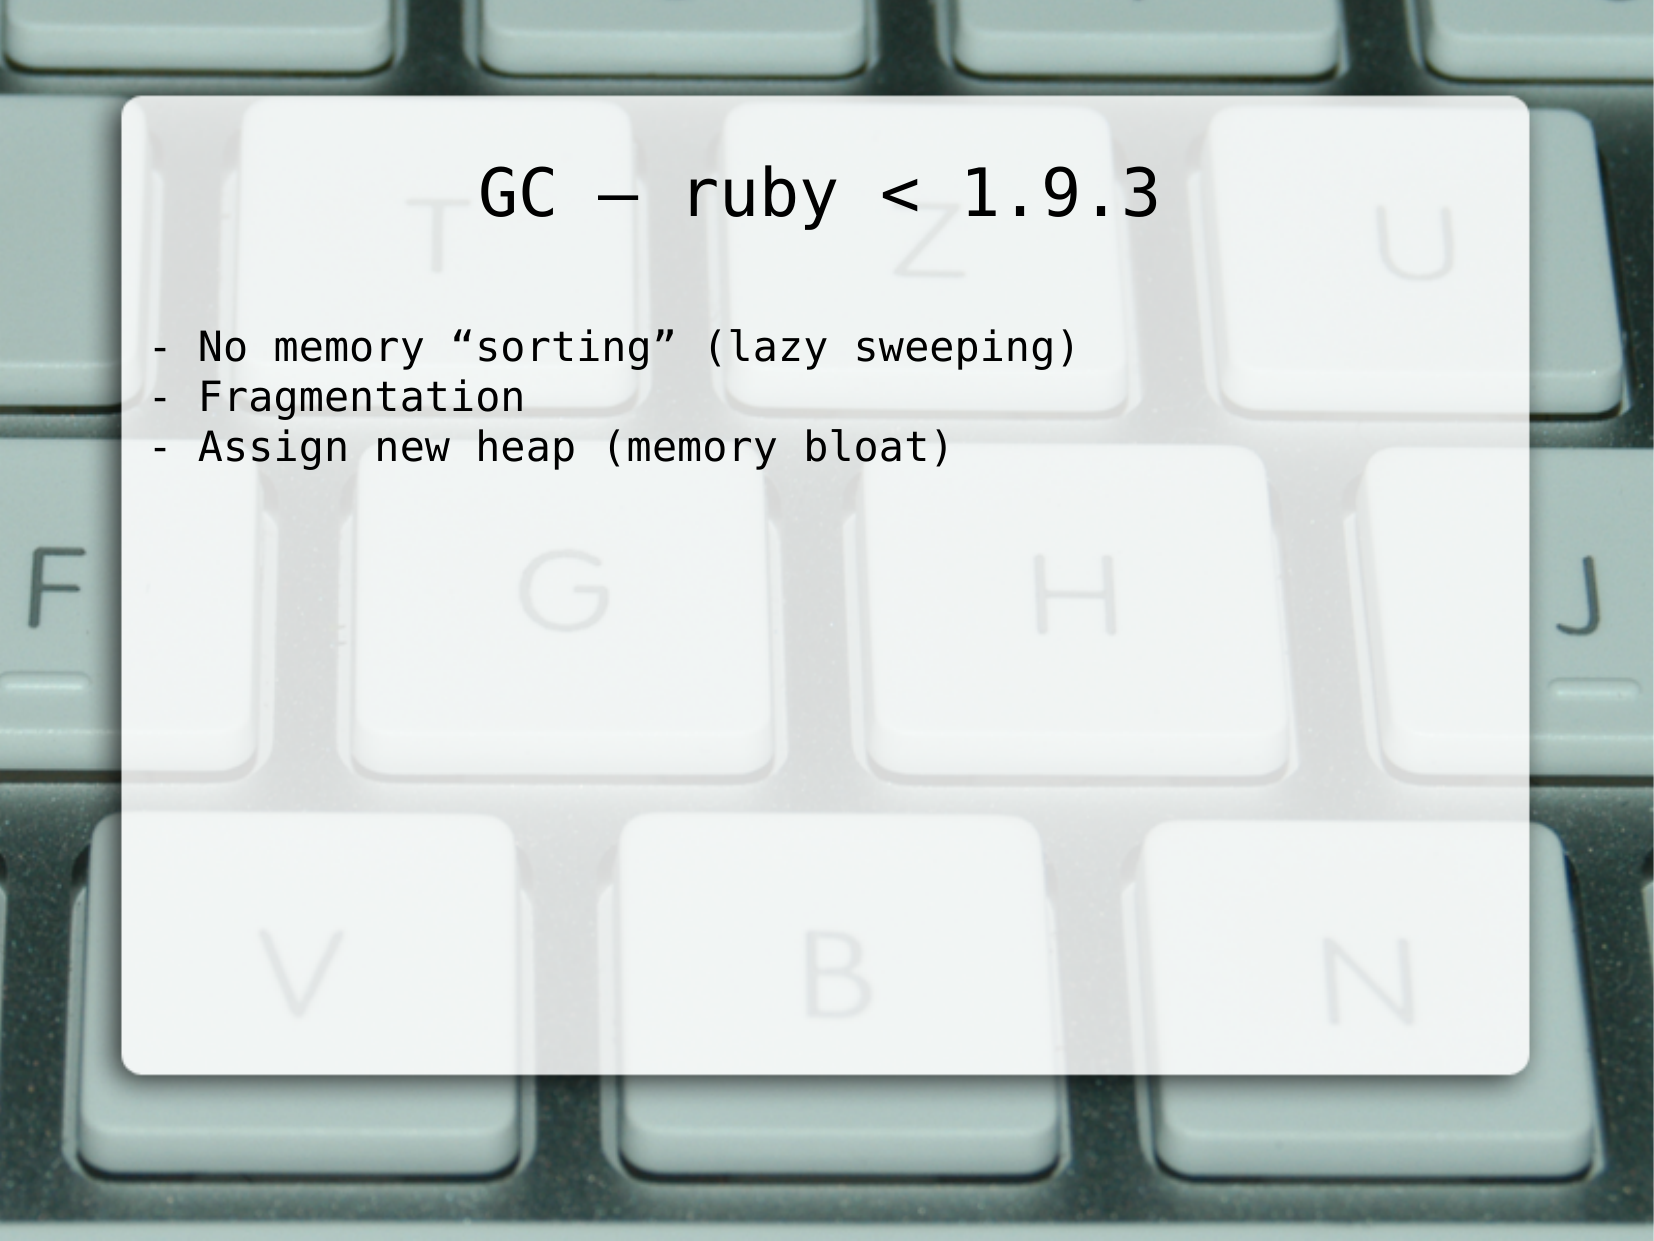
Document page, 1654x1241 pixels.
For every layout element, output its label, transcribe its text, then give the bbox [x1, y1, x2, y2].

list - No memory “sorting” (lazy sweeping) - Fragmentation - Assign new heap (memory bloat) [147, 315, 1506, 1066]
title GC – ruby < 1.9.3 [135, 117, 1506, 271]
picture [0, 0, 1654, 1241]
